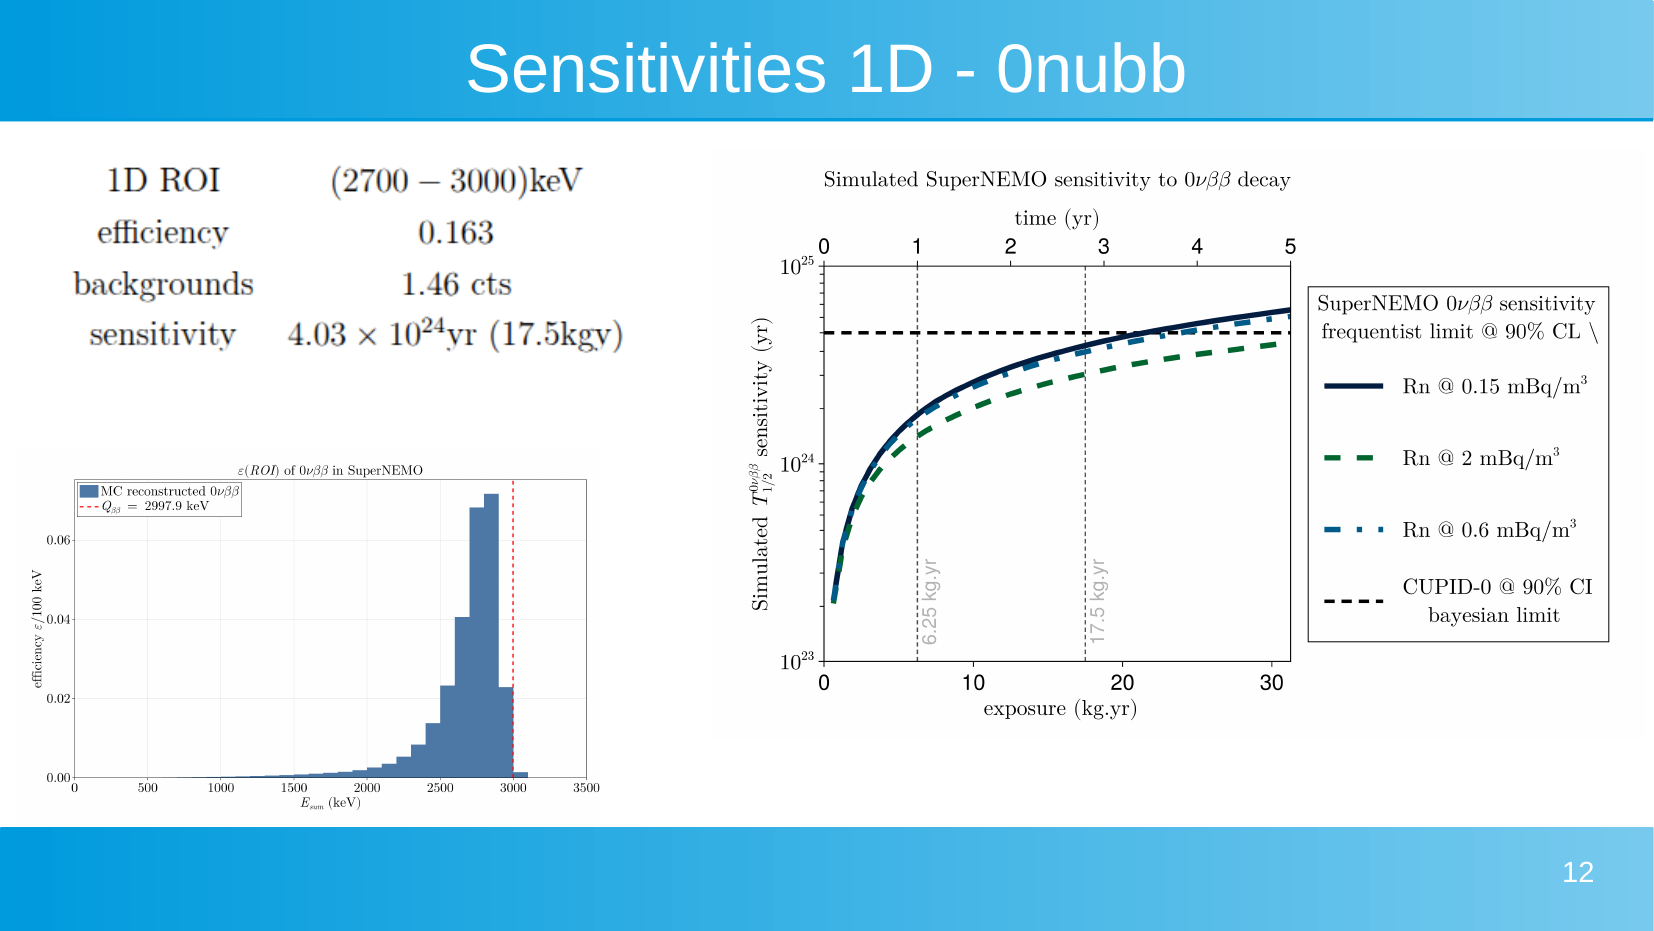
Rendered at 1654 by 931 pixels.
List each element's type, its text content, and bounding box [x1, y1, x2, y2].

title Sensitivities 1D - 0nubb [59, 29, 1595, 108]
picture [37, 143, 657, 376]
picture [712, 149, 1645, 739]
picture [16, 449, 601, 826]
